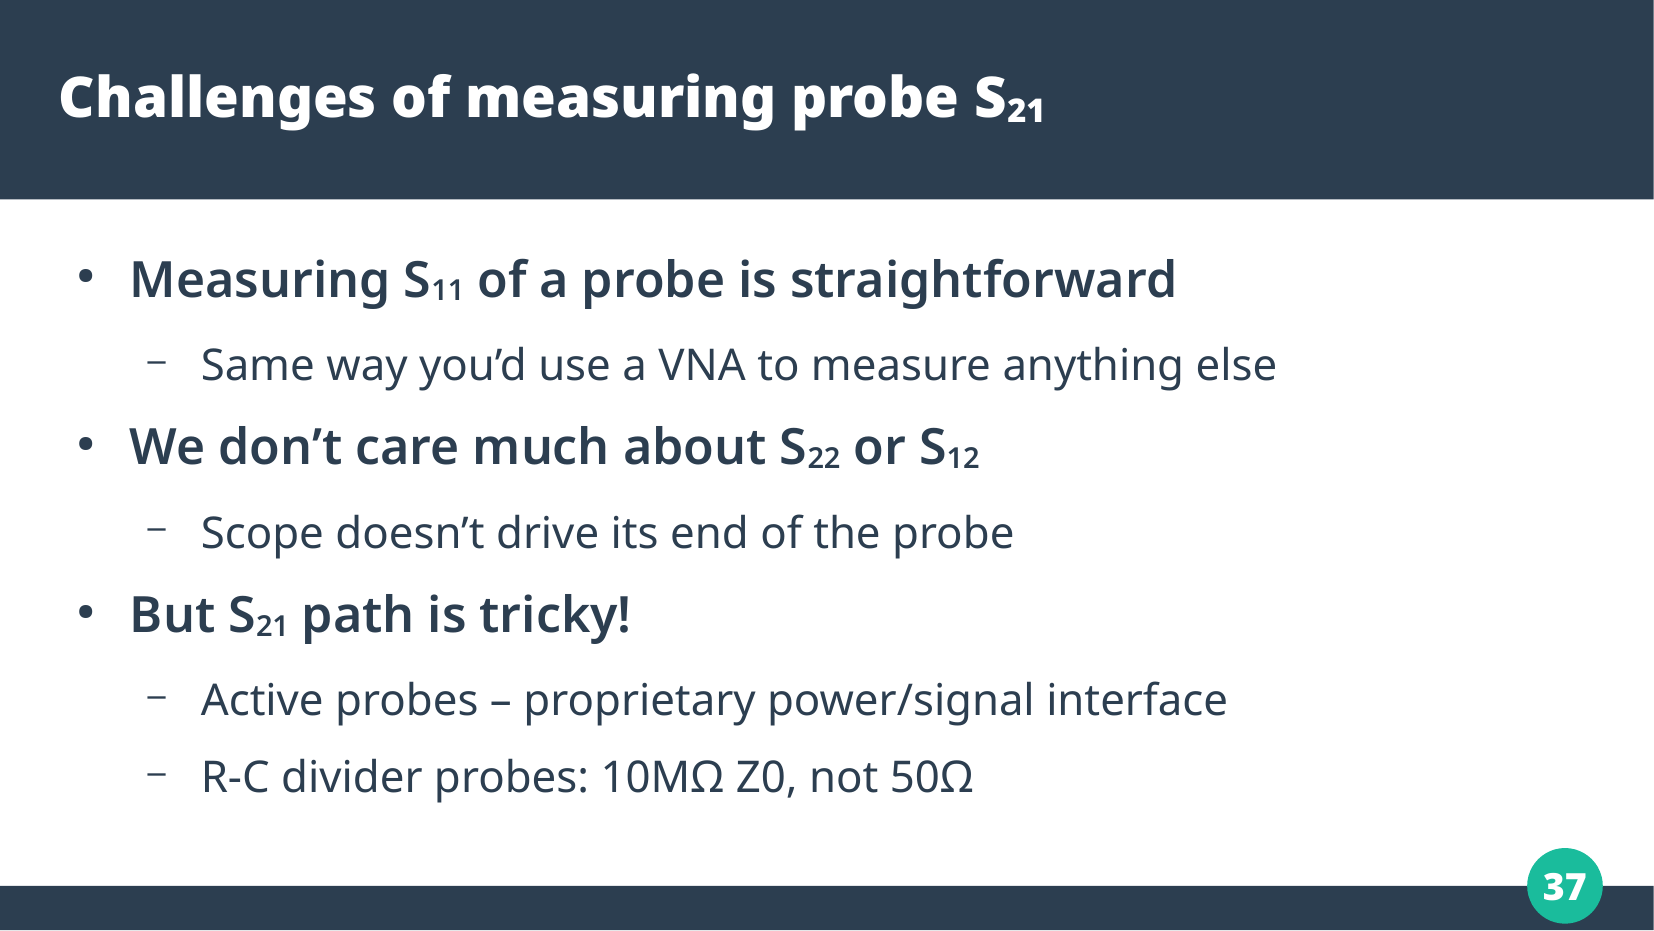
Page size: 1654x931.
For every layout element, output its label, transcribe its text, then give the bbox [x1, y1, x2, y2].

list Measuring S11 of a probe is straightforward Same way you’d use a VNA to measure anything else We don’t care much about S22 or S12 Scope doesn’t drive its end of the probe But S21 path is tricky! Active probes – proprietary power/signal interface R-C divider probes: 10MΩ Z0, not 50Ω [59, 243, 1595, 864]
title Challenges of measuring probe S21 [59, 37, 1595, 155]
